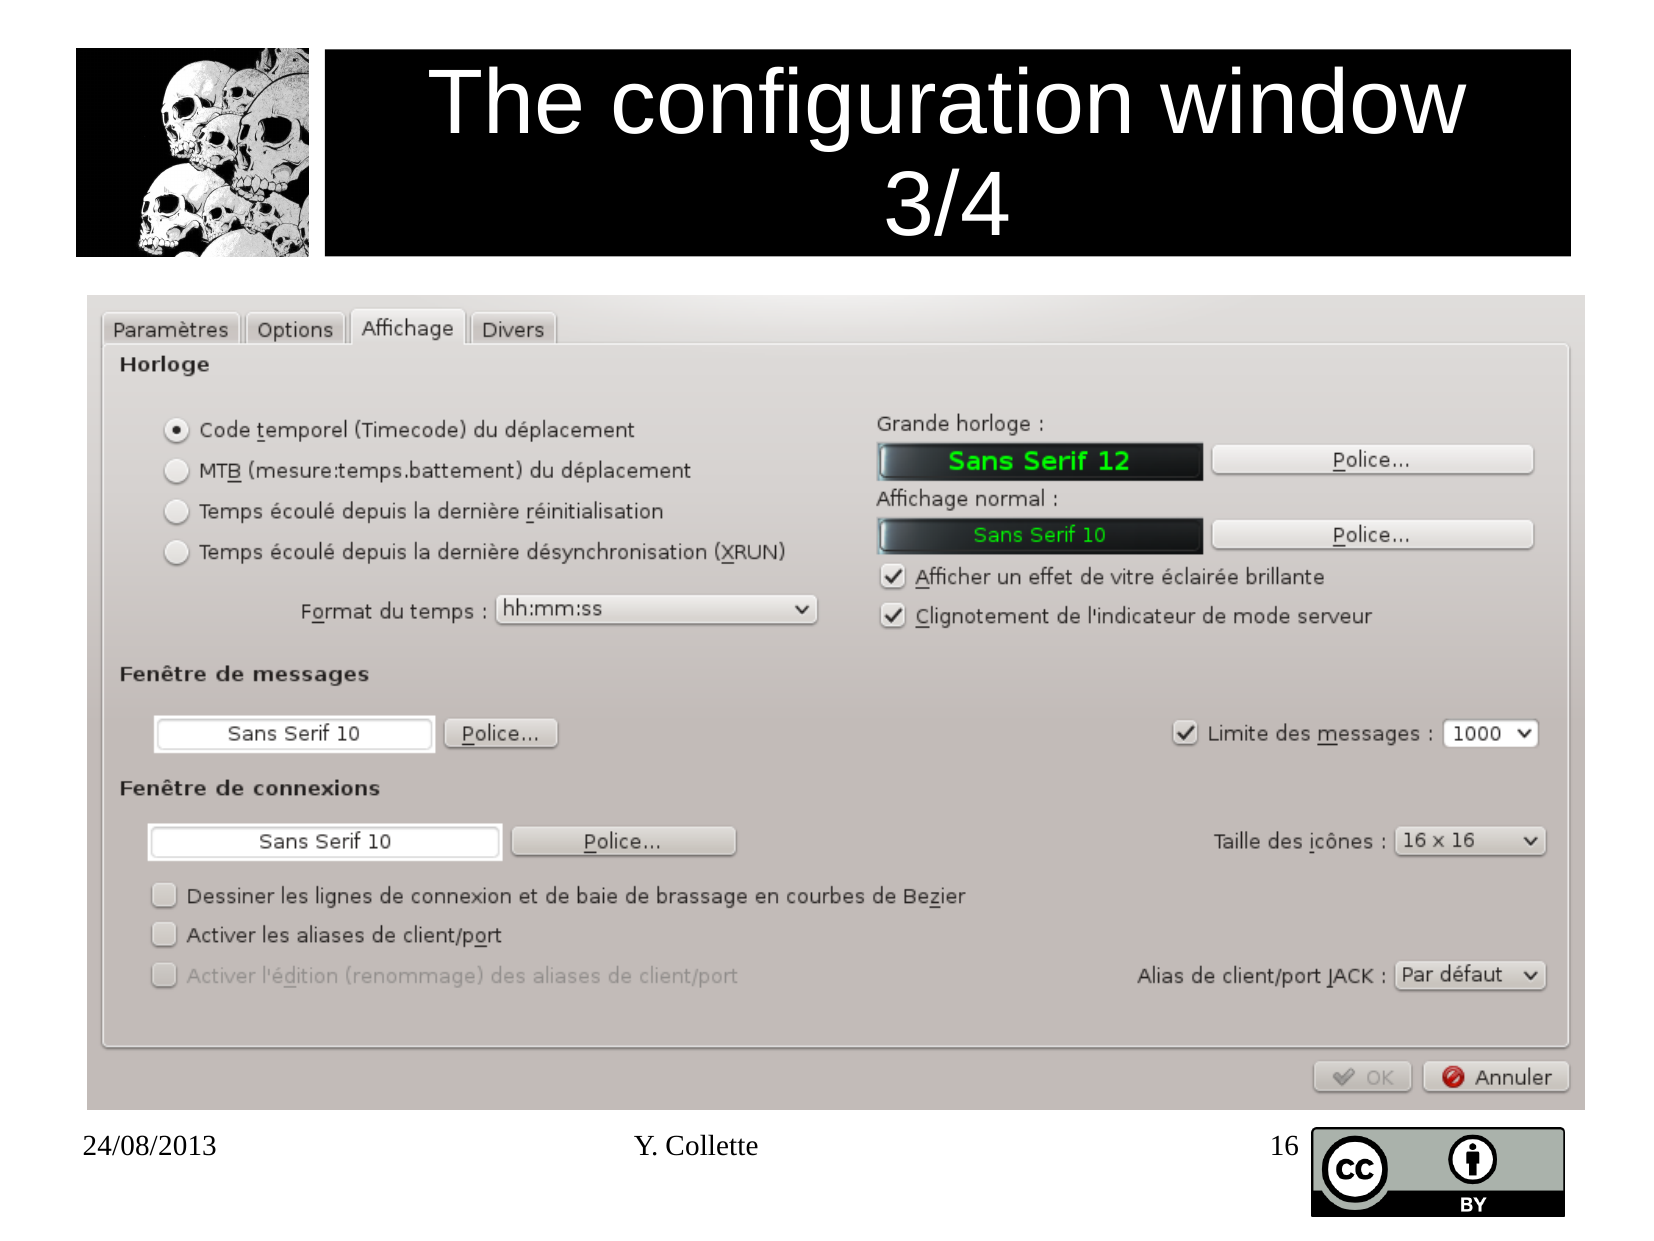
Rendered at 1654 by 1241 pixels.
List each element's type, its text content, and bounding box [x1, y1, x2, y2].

title The configuration window 3/4 [324, 49, 1571, 257]
picture [76, 48, 309, 257]
picture [87, 295, 1585, 1110]
picture [1311, 1127, 1565, 1217]
